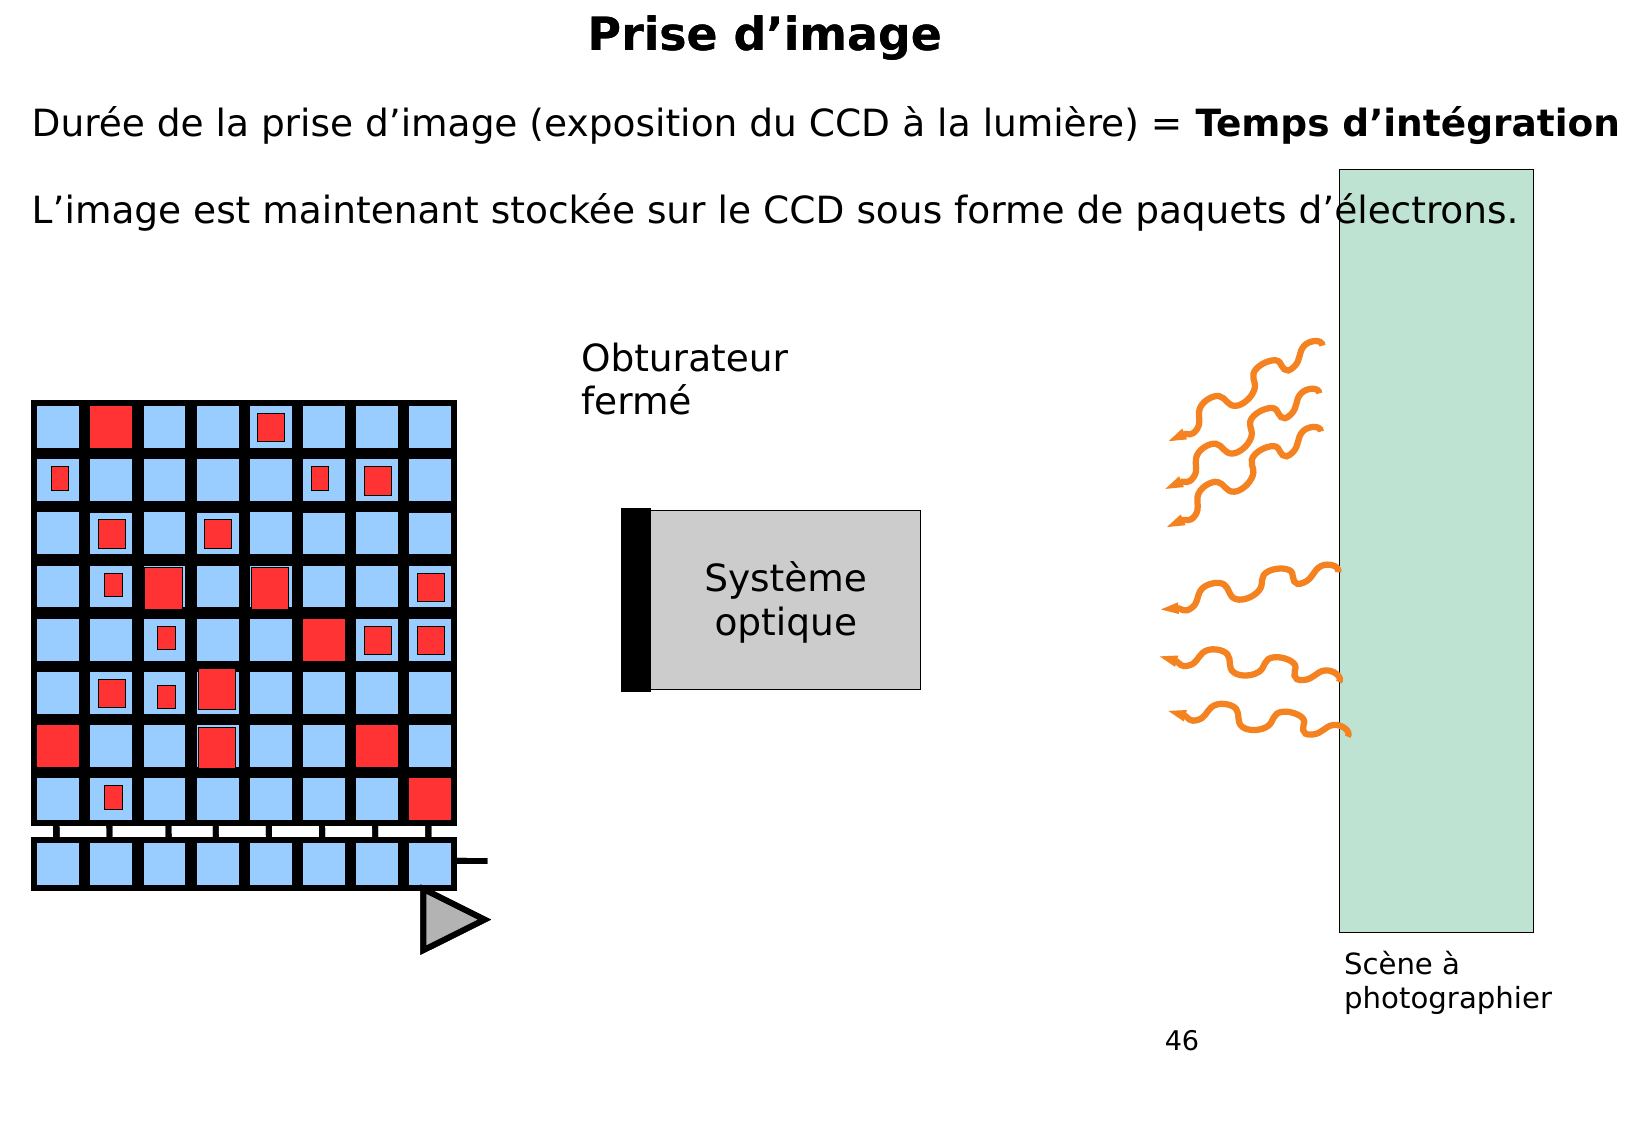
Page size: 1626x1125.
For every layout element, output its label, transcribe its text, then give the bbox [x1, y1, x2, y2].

text_box [1340, 205, 1352, 211]
text_box [193, 509, 242, 558]
text_box [353, 840, 401, 889]
text_box [1164, 1024, 1544, 1103]
text_box [300, 509, 348, 558]
text_box [300, 669, 348, 717]
text_box [406, 775, 455, 824]
text_box Obturateur fermé [566, 329, 804, 432]
text_box [246, 509, 295, 558]
text_box [406, 562, 455, 611]
text_box [34, 509, 83, 558]
text_box [353, 775, 401, 824]
text_box [300, 615, 348, 664]
text_box [193, 840, 242, 889]
text_box [140, 668, 189, 717]
text_box [34, 403, 83, 451]
text_box Scène à photographier [1329, 940, 1568, 1023]
text_box [246, 775, 295, 824]
text_box Prise d’image [572, 0, 957, 69]
text_box [300, 775, 348, 824]
text_box [193, 562, 242, 611]
text_box [140, 456, 189, 505]
text_box [406, 509, 455, 558]
text_box [140, 775, 189, 824]
text_box [87, 456, 136, 505]
text_box [87, 403, 136, 452]
text_box [87, 562, 136, 611]
text_box [406, 615, 455, 664]
text_box Durée de la prise d’image (exposition du CCD à la lumière) = Temps d’intégration ou temps de pose L’image est maintenant stockée sur le CCD sous forme de paquets d’électrons. [16, 93, 1099, 327]
text_box [246, 669, 295, 717]
text_box [34, 562, 83, 611]
text_box [140, 562, 189, 611]
text_box [406, 403, 455, 452]
text_box [246, 403, 295, 451]
text_box [140, 615, 189, 664]
text_box [193, 722, 242, 770]
text_box [246, 840, 295, 889]
text_box [300, 722, 348, 770]
text_box [300, 840, 348, 889]
text_box [87, 775, 136, 824]
text_box [34, 840, 83, 889]
text_box [193, 615, 242, 664]
text_box [300, 403, 348, 452]
text_box [353, 456, 401, 505]
text_box [300, 562, 348, 611]
text_box [87, 509, 136, 558]
text_box [246, 562, 295, 611]
text_box [87, 840, 136, 889]
text_box [406, 722, 455, 770]
text_box [406, 840, 485, 951]
text_box [140, 509, 189, 558]
text_box [140, 840, 189, 889]
text_box [246, 722, 295, 770]
text_box [406, 456, 455, 505]
text_box [34, 456, 83, 505]
text_box [140, 403, 189, 451]
text_box [193, 456, 242, 505]
text_box [34, 669, 83, 717]
text_box [621, 508, 651, 692]
text_box [1339, 169, 1534, 933]
text_box [140, 722, 189, 770]
text_box [353, 722, 401, 770]
text_box [246, 615, 295, 664]
text_box [353, 509, 401, 558]
text_box [87, 722, 136, 770]
text_box [353, 669, 401, 717]
text_box [87, 668, 136, 717]
text_box Système optique [651, 510, 921, 690]
text_box [193, 403, 242, 452]
text_box [300, 456, 348, 505]
text_box [34, 615, 83, 664]
text_box [353, 403, 401, 451]
text_box [34, 722, 83, 770]
text_box [353, 615, 401, 664]
text_box [87, 615, 136, 664]
text_box [406, 669, 455, 717]
text_box [34, 775, 83, 824]
text_box [193, 668, 242, 717]
text_box [193, 775, 242, 824]
text_box [353, 562, 401, 611]
text_box [246, 456, 295, 505]
